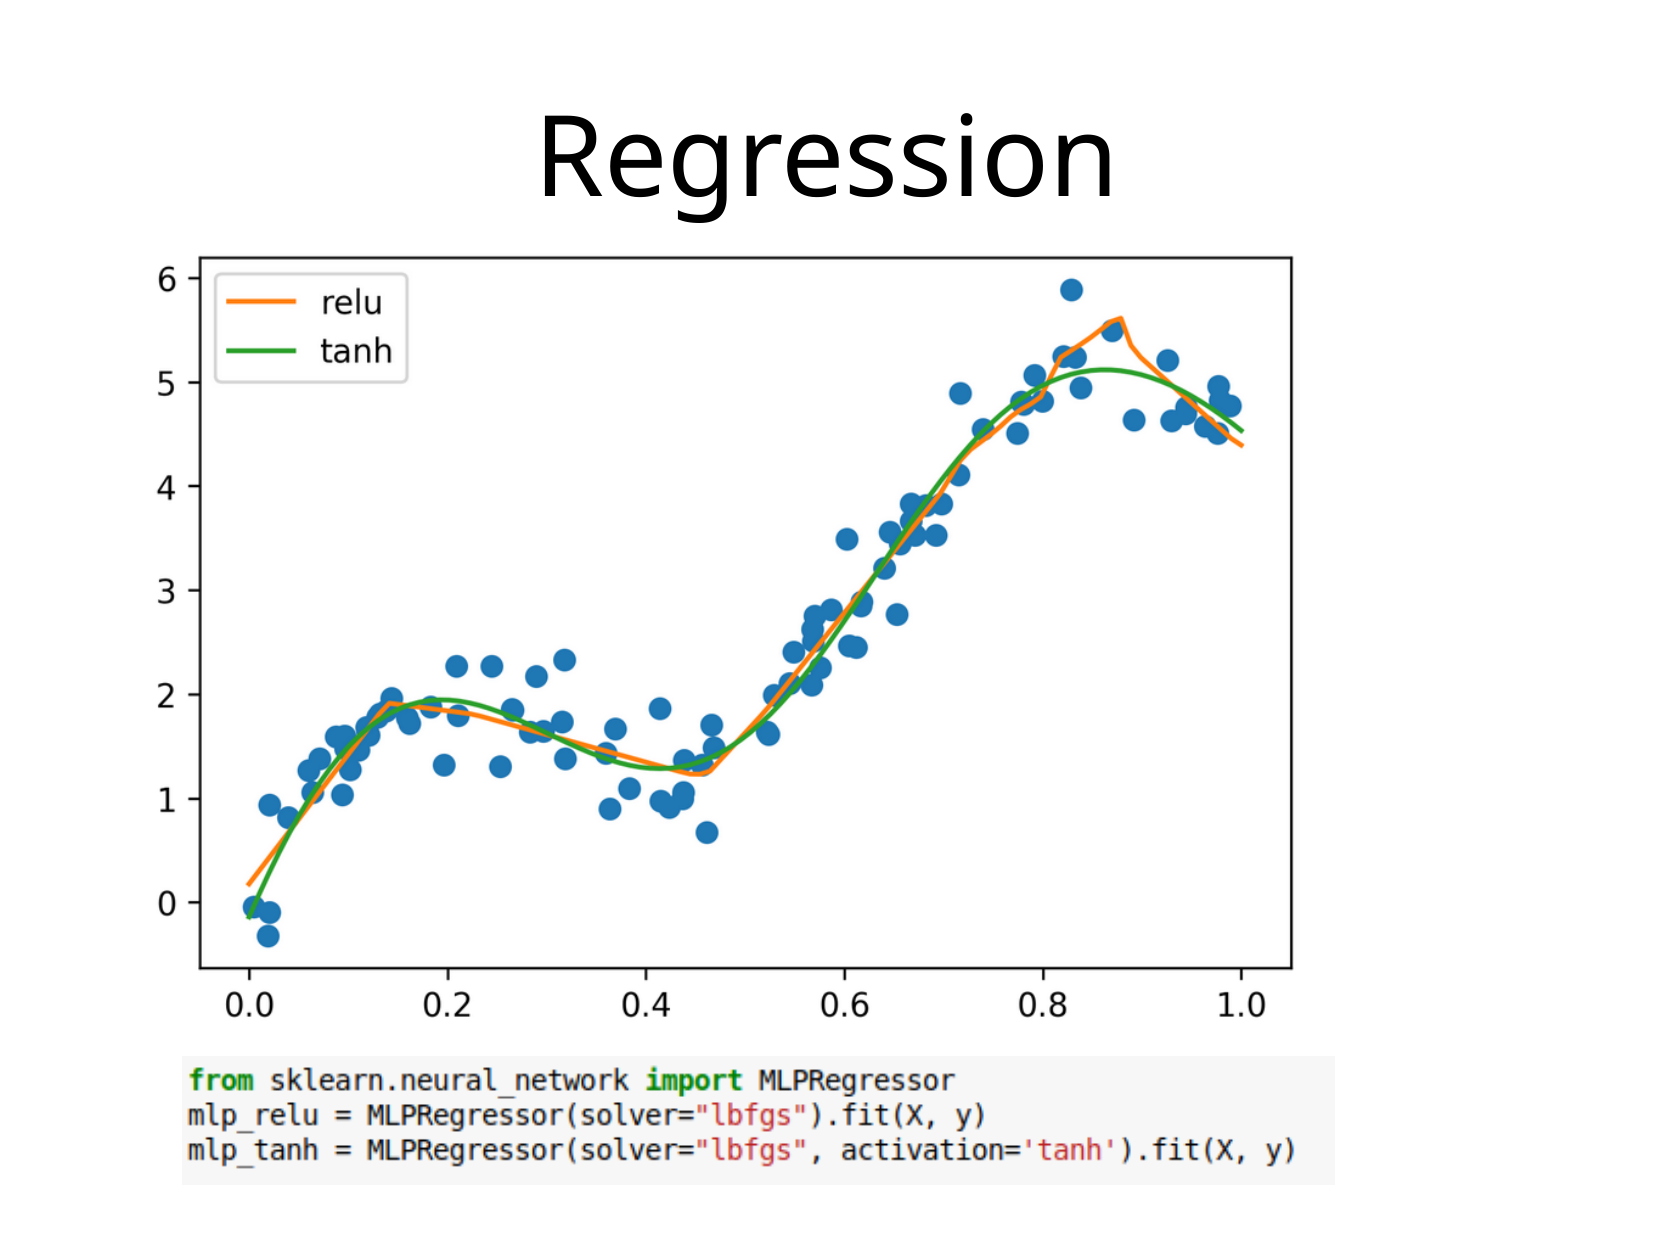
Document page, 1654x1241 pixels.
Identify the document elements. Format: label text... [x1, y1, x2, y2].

title Regression [82, 49, 1571, 257]
picture [182, 1056, 1335, 1186]
picture [135, 239, 1306, 1035]
